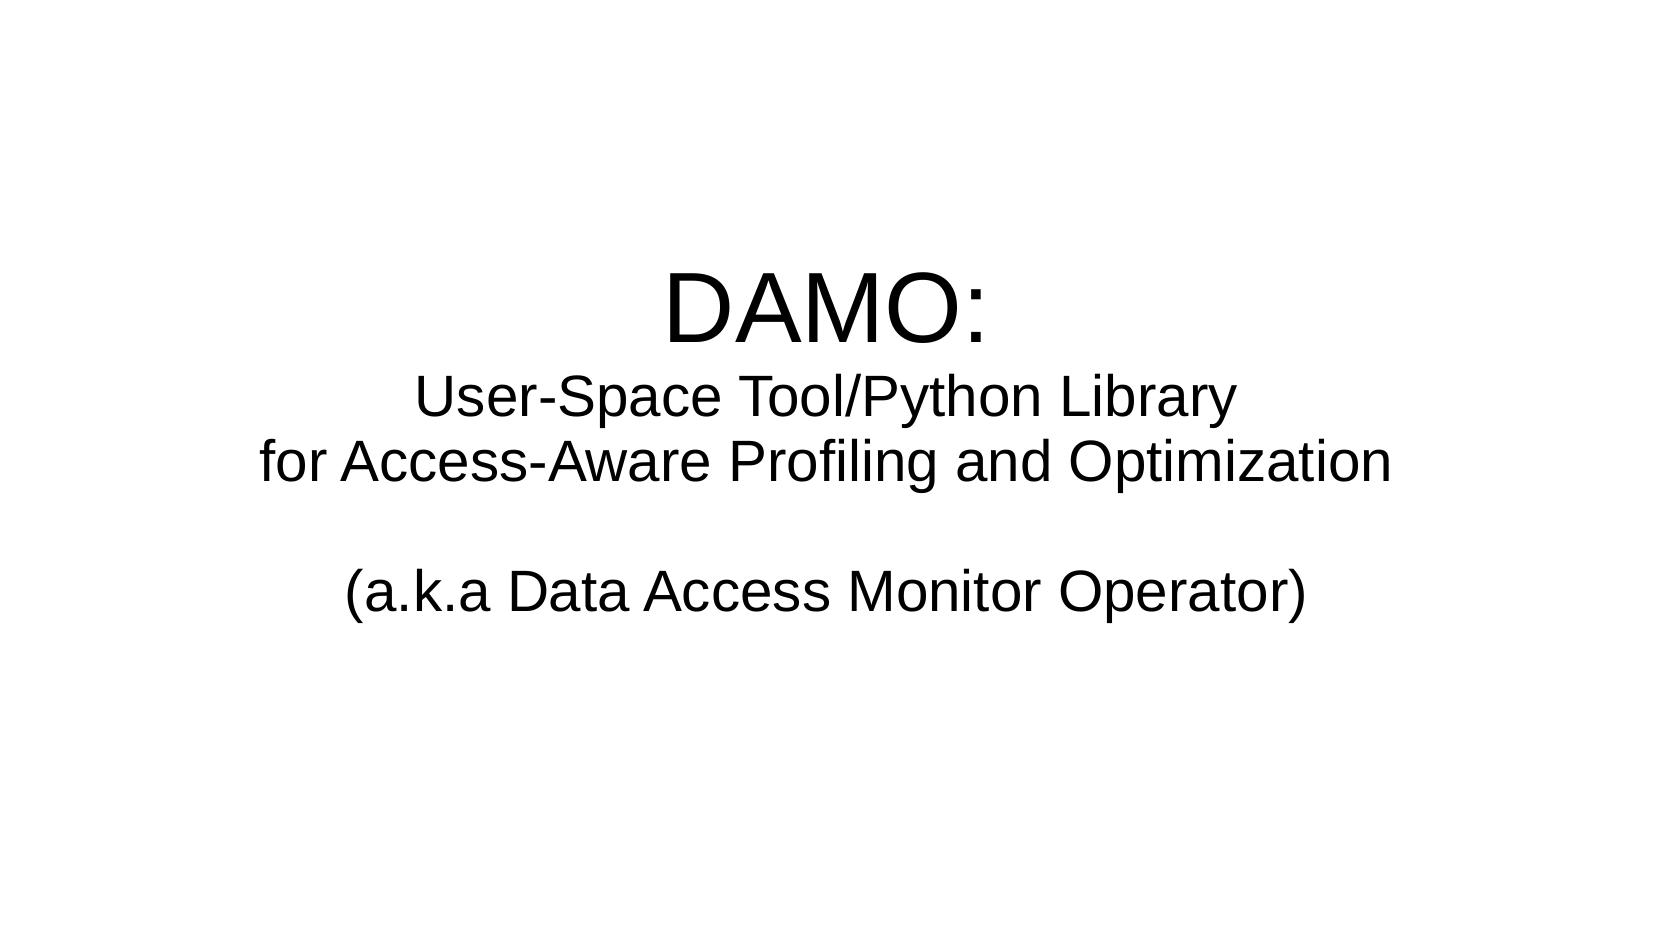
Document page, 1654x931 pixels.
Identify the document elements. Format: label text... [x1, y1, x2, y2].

text_box DAMO: User-Space Tool/Python Library for Access-Aware Profiling and Optimization (a.k.a Data Access Monitor Operator) [82, 108, 1571, 767]
